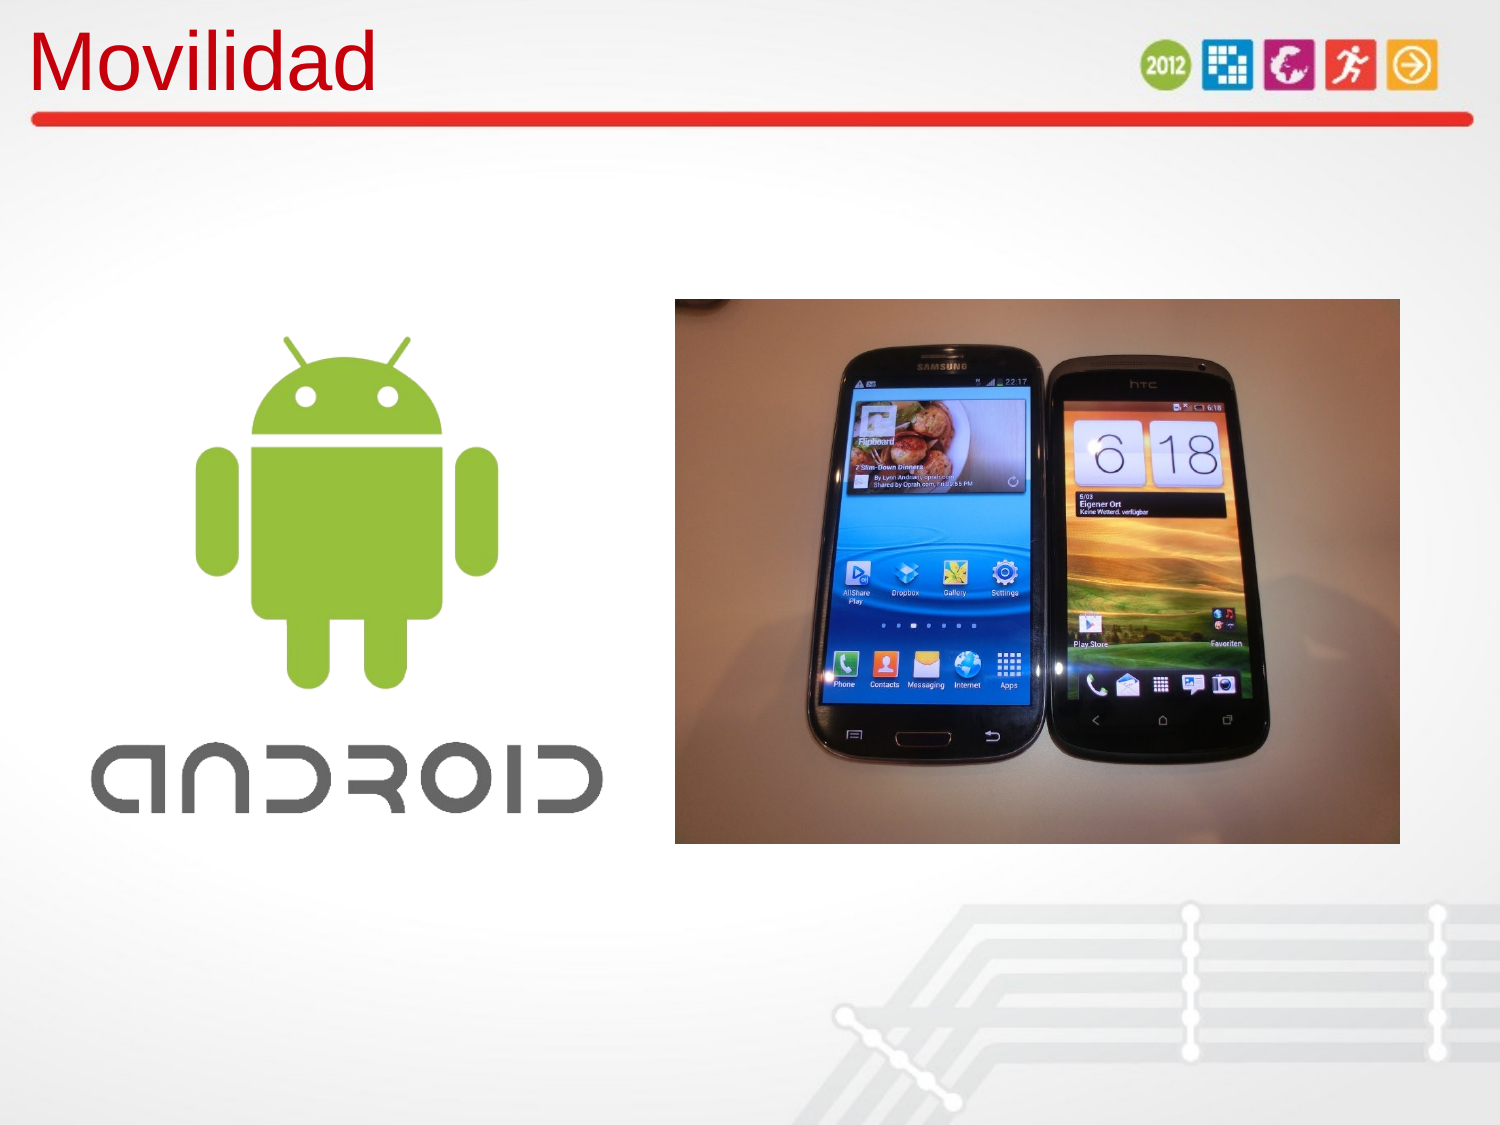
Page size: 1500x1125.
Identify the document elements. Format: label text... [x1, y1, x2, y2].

title Movilidad [12, 0, 976, 121]
picture [0, 0, 1500, 1125]
